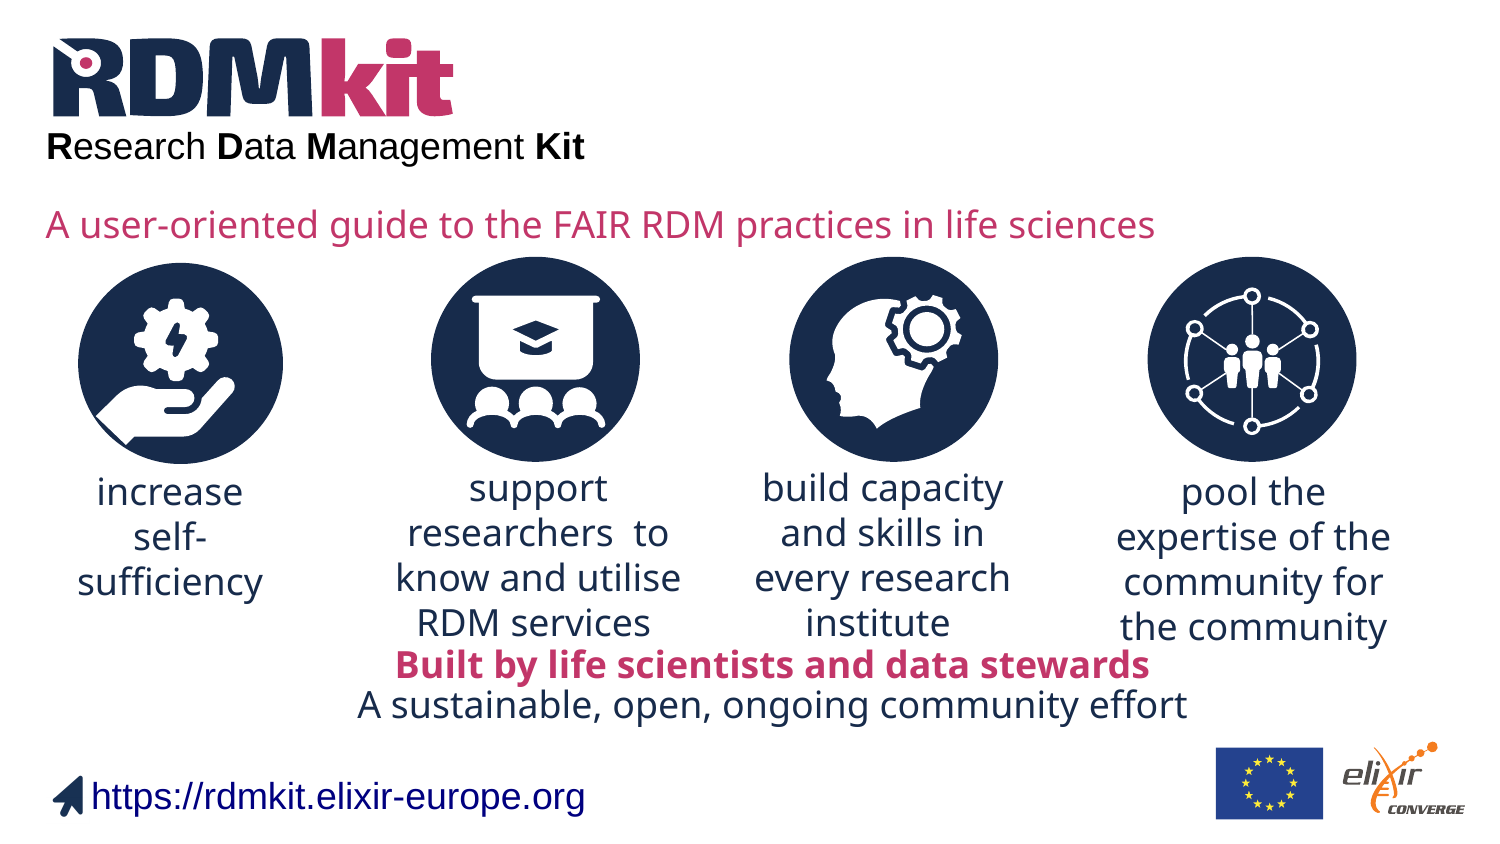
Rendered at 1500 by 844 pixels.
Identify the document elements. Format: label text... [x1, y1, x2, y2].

text_box [431, 262, 640, 462]
text_box [53, 38, 127, 116]
text_box support researchers to know and utilise RDM services [356, 458, 711, 625]
text_box [386, 38, 412, 58]
text_box build capacity and skills in every research institute [711, 458, 1047, 625]
text_box pool the expertise of the community for the community [1079, 462, 1418, 629]
text_box Research Data Management Kit [35, 116, 622, 212]
text_box increase self-sufficiency [30, 462, 300, 580]
text_box [130, 38, 203, 116]
text_box [321, 38, 454, 116]
text_box [78, 262, 283, 464]
text_box A user-oriented guide to the FAIR RDM practices in life sciences [30, 191, 1423, 262]
text_box Built by life scientists and data stewards A sustainable, open, ongoing community effort [332, 646, 1213, 741]
text_box https://rdmkit.elixir-europe.org [79, 766, 939, 839]
text_box [789, 262, 999, 462]
text_box [79, 57, 93, 69]
text_box [206, 38, 313, 116]
text_box [1147, 262, 1357, 462]
picture [46, 771, 90, 824]
